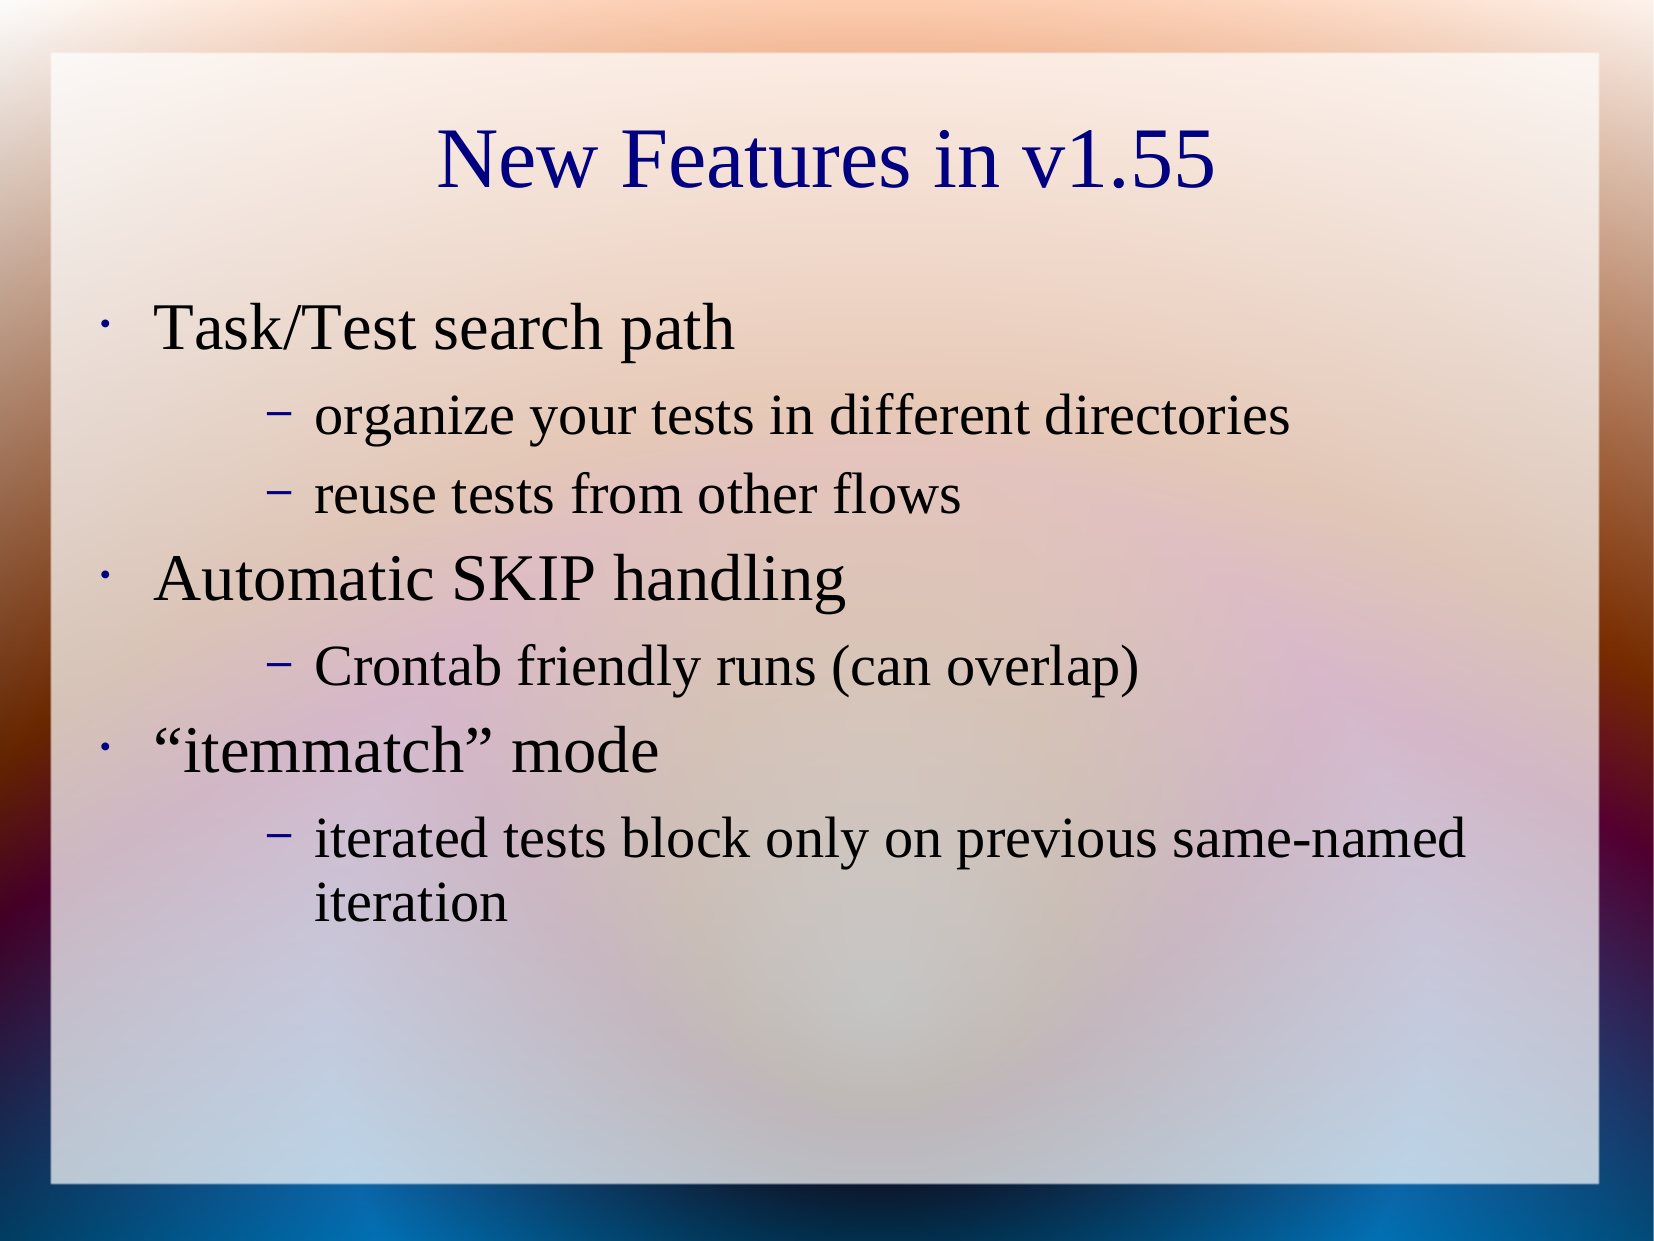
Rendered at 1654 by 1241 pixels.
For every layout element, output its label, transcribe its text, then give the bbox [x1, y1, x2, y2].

list Task/Test search path organize your tests in different directories reuse tests from other flows Automatic SKIP handling Crontab friendly runs (can overlap) “itemmatch” mode iterated tests block only on previous same-named iteration [82, 290, 1571, 1010]
picture [0, 0, 1654, 1241]
title New Features in v1.55 [82, 55, 1571, 263]
